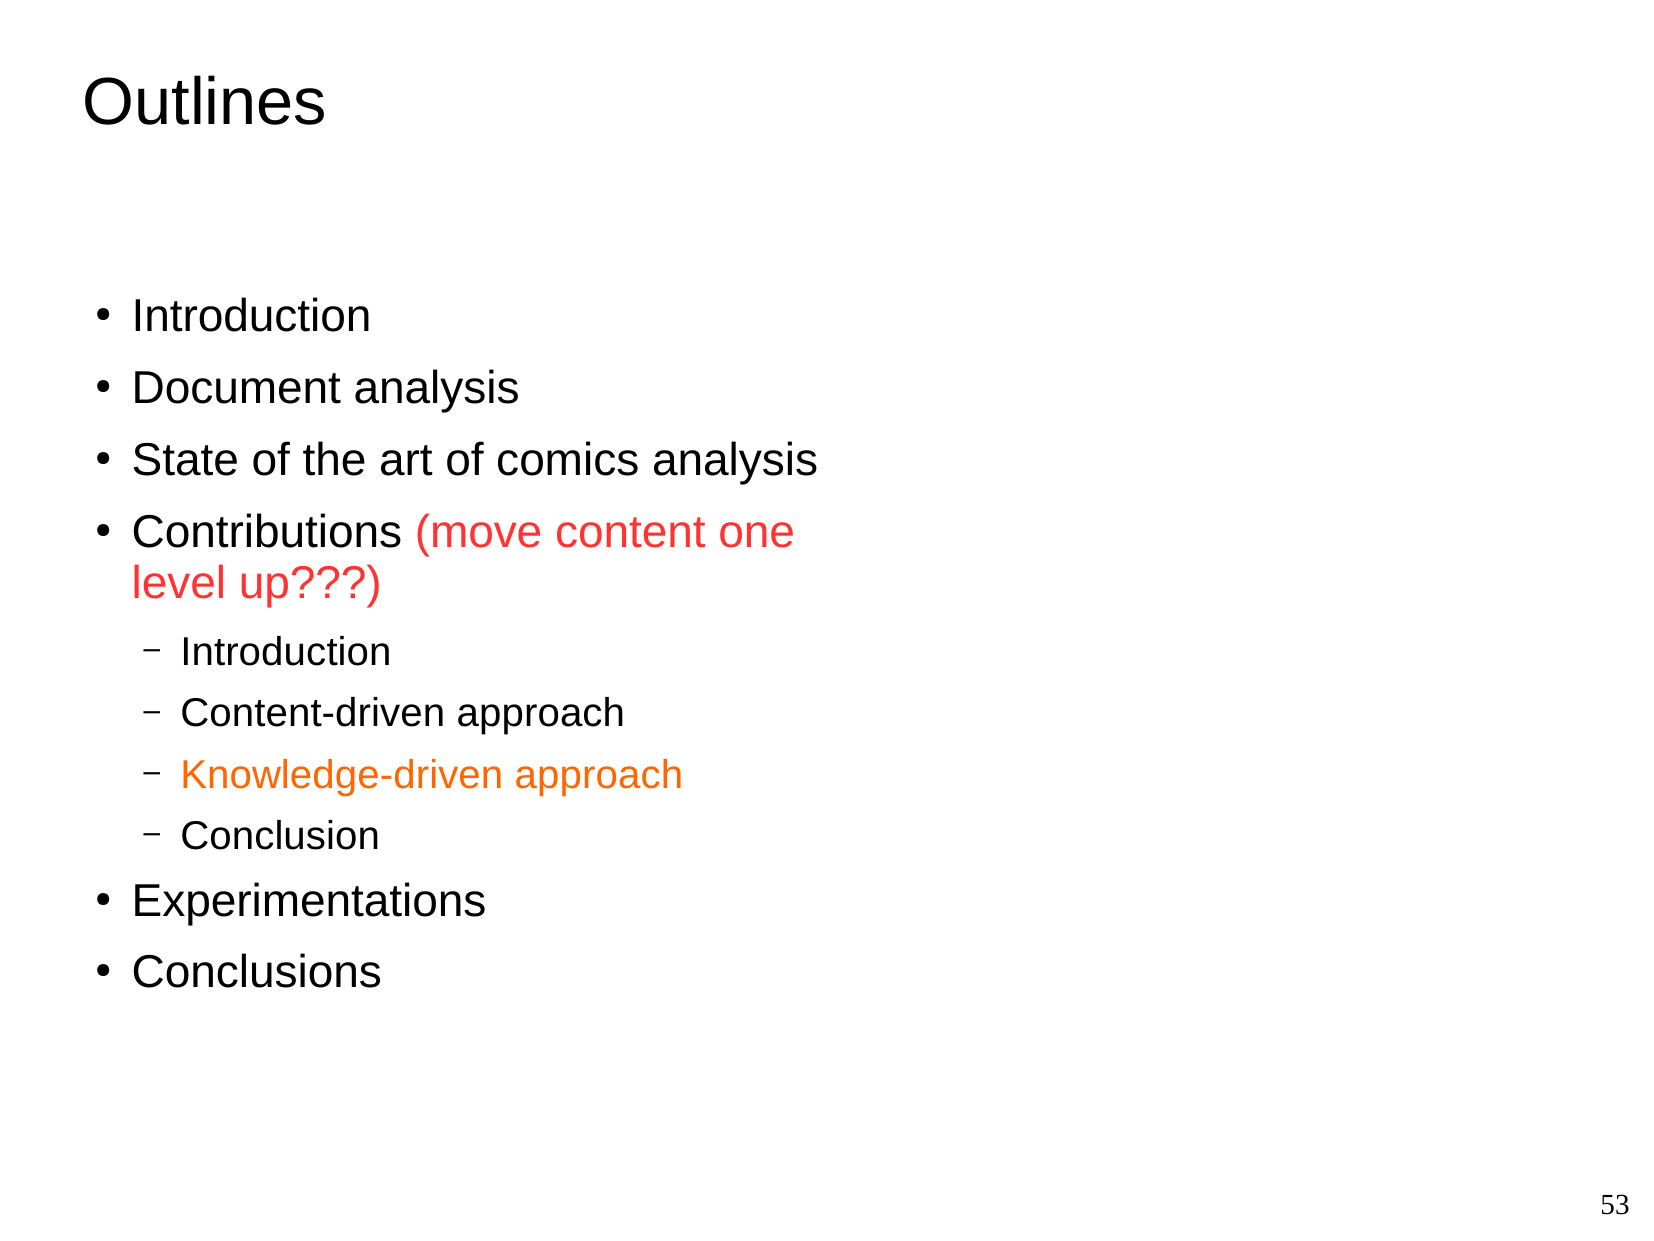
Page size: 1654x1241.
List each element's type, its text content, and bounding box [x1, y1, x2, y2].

title Outlines [82, 49, 1571, 154]
list Introduction Document analysis State of the art of comics analysis Contributions (move content one level up???) Introduction Content-driven approach Knowledge-driven approach Conclusion Experimentations Conclusions [82, 290, 863, 1010]
